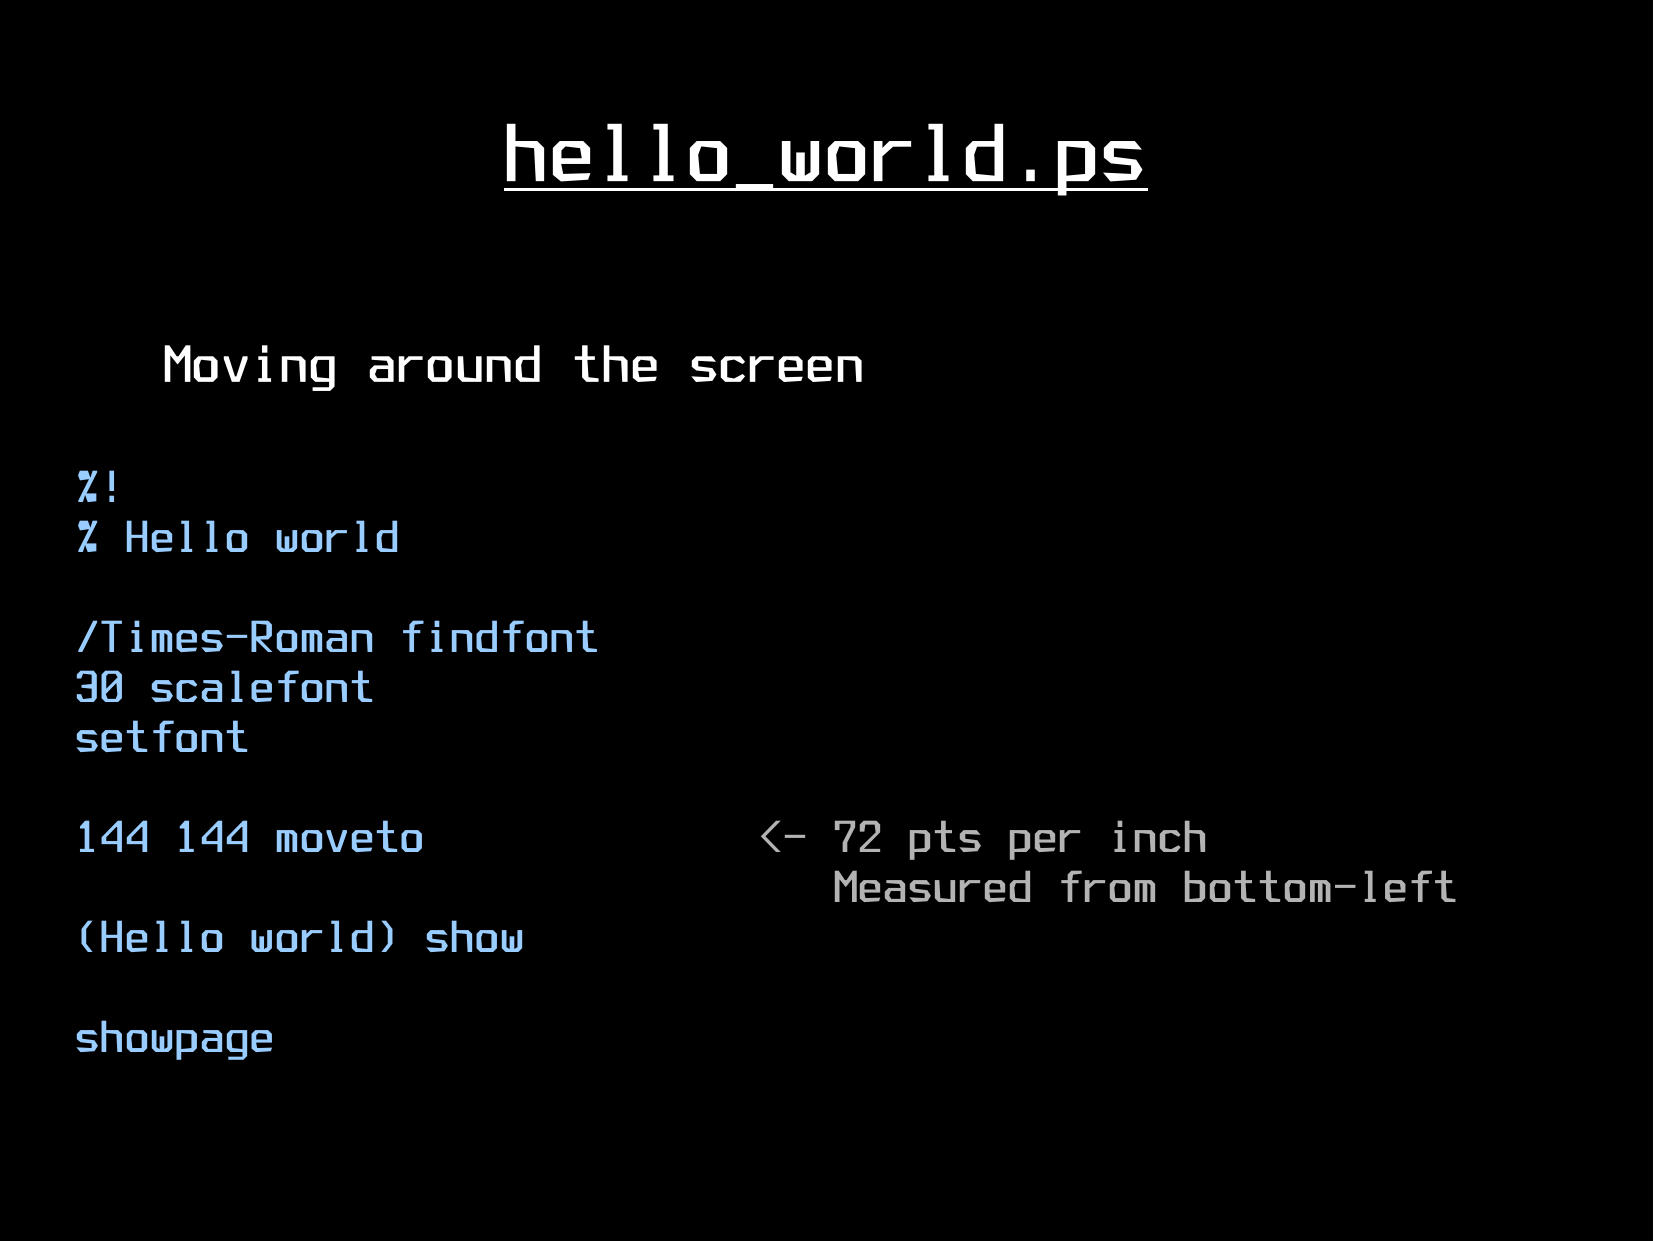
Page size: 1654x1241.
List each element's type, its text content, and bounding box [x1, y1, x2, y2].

table_header %! % Hello world /Times-Roman findfont 30 scalefont setfont 144 144 moveto (Hello world) show showpage [61, 454, 744, 1241]
table_header <- 72 pts per inch Measured from bottom-left [744, 454, 1653, 1241]
title hello_world.ps [82, 49, 1571, 257]
text_box Moving around the screen [149, 269, 1425, 401]
